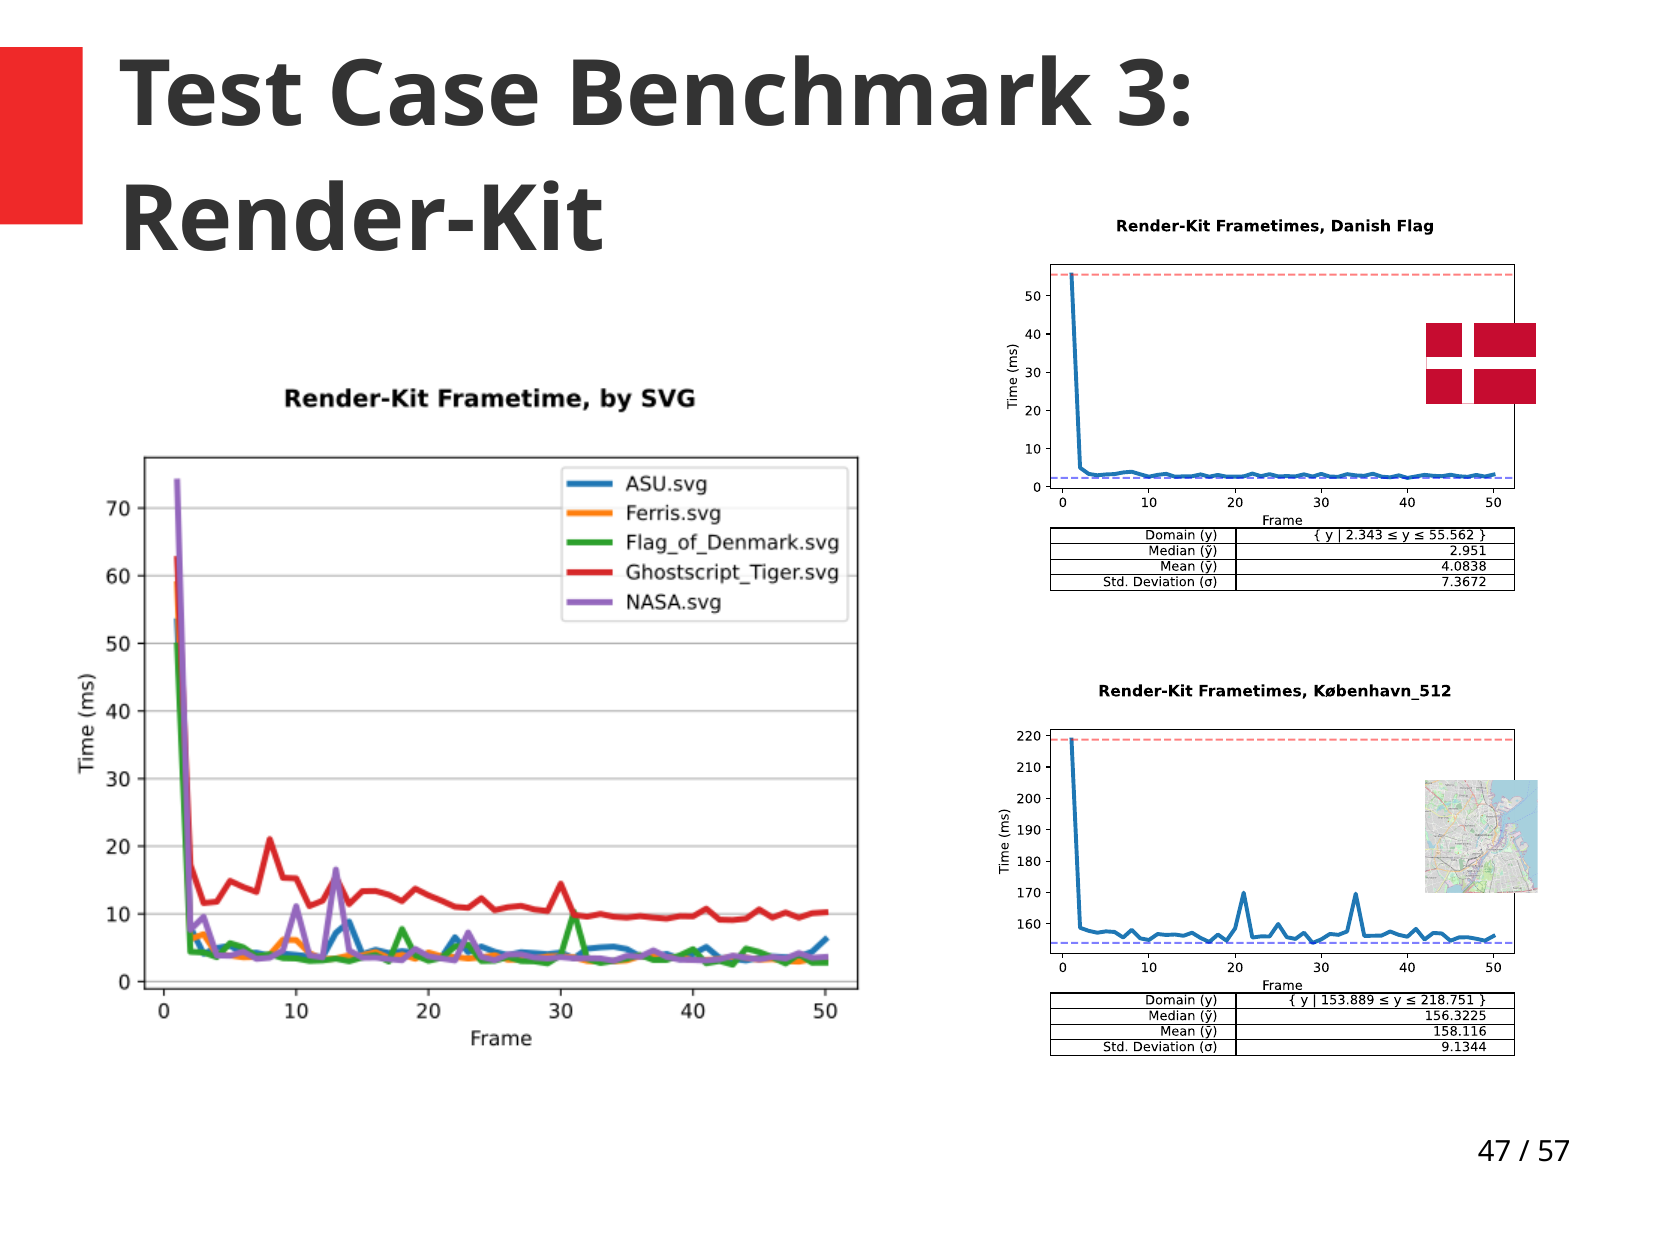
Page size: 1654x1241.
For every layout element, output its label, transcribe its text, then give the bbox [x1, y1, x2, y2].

picture [975, 675, 1576, 1126]
picture [30, 375, 950, 1066]
picture [975, 210, 1576, 661]
title Test Case Benchmark 3: Render-Kit [118, 27, 1571, 278]
